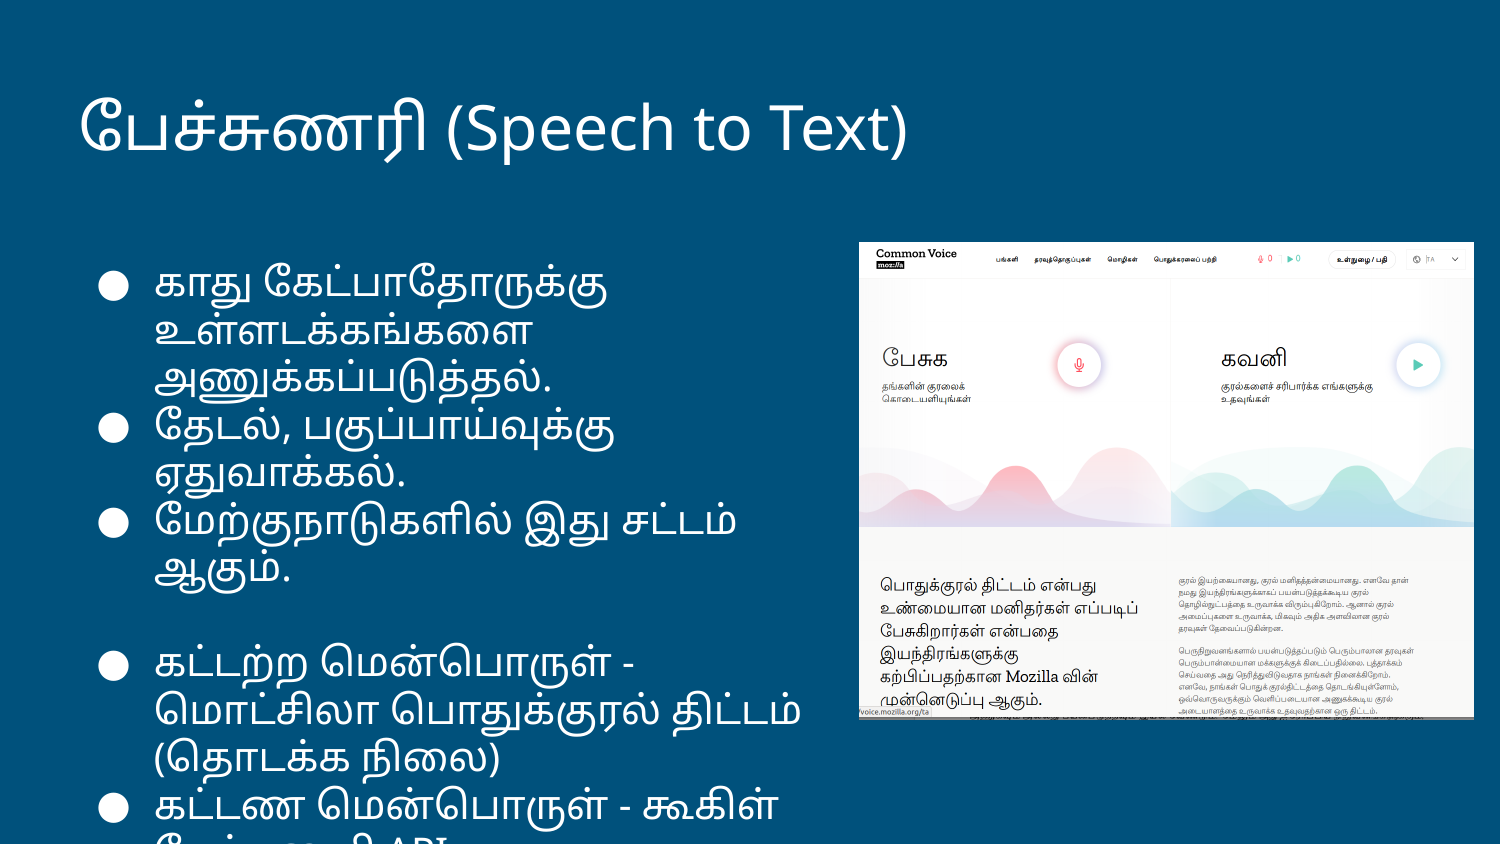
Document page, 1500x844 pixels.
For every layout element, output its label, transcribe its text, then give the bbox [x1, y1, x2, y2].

list காது கேட்பாதோருக்கு உள்ளடக்கங்களை அணுக்கப்படுத்தல். தேடல், பகுப்பாய்வுக்கு ஏதுவாக்கல். மேற்குநாடுகளில் இது சட்டம் ஆகும். கட்டற்ற மென்பொருள் - மொட்சிலா பொதுக்குரல் திட்டம் (தொடக்க நிலை) கட்டண மென்பொருள் - கூகிள் பேச்சுணரி API [63, 242, 845, 748]
title பேச்சுணரி (Speech to Text) [63, 65, 1437, 179]
picture [860, 243, 1473, 719]
